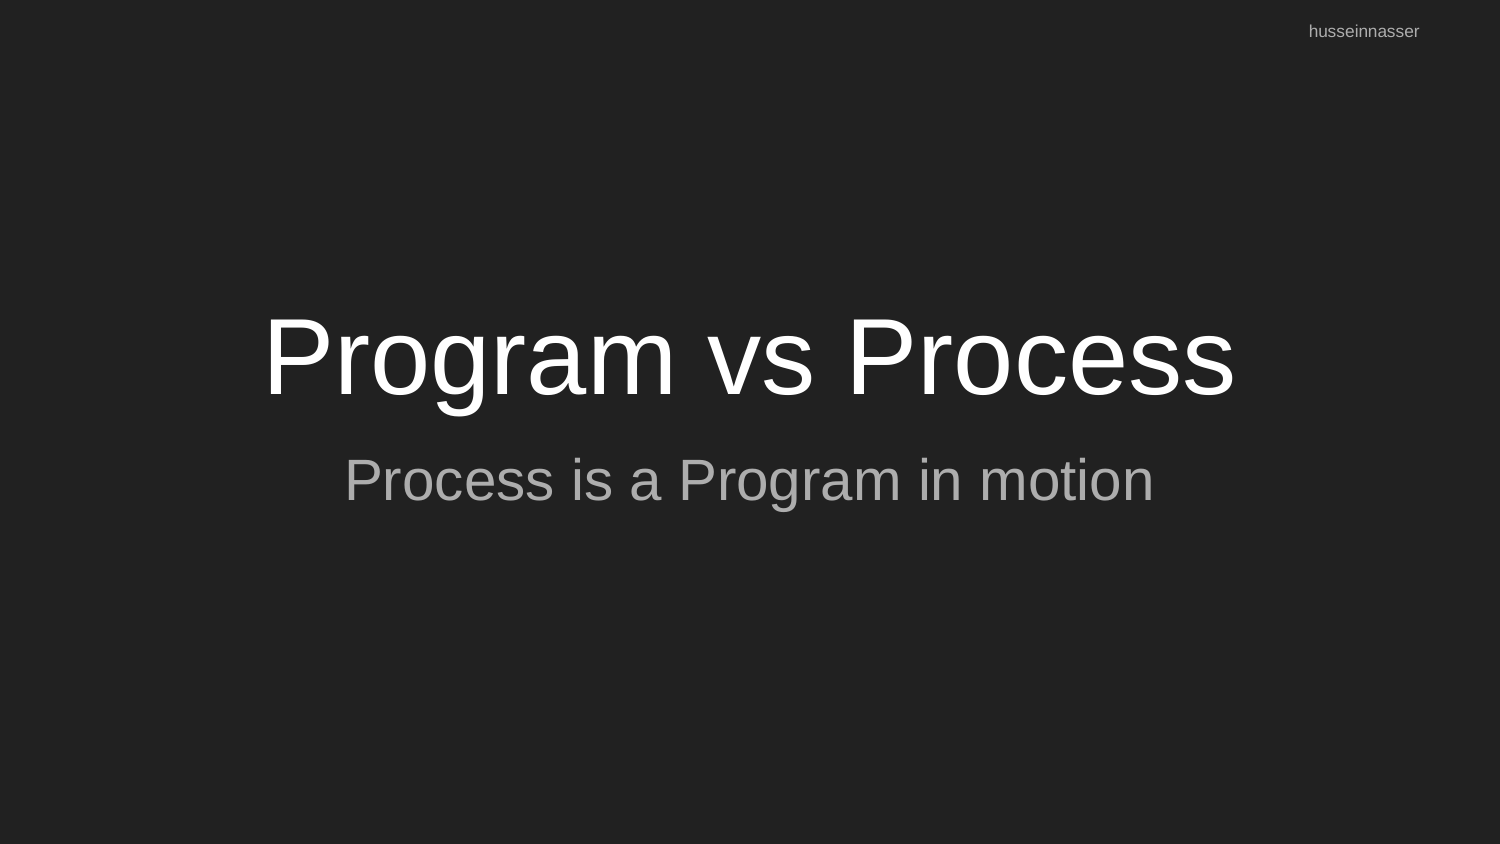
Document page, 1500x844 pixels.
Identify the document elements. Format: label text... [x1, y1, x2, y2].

subtitle husseinnasser [1236, 11, 1492, 53]
subtitle Process is a Program in motion [51, 432, 1449, 563]
title Program vs Process [51, 95, 1449, 432]
